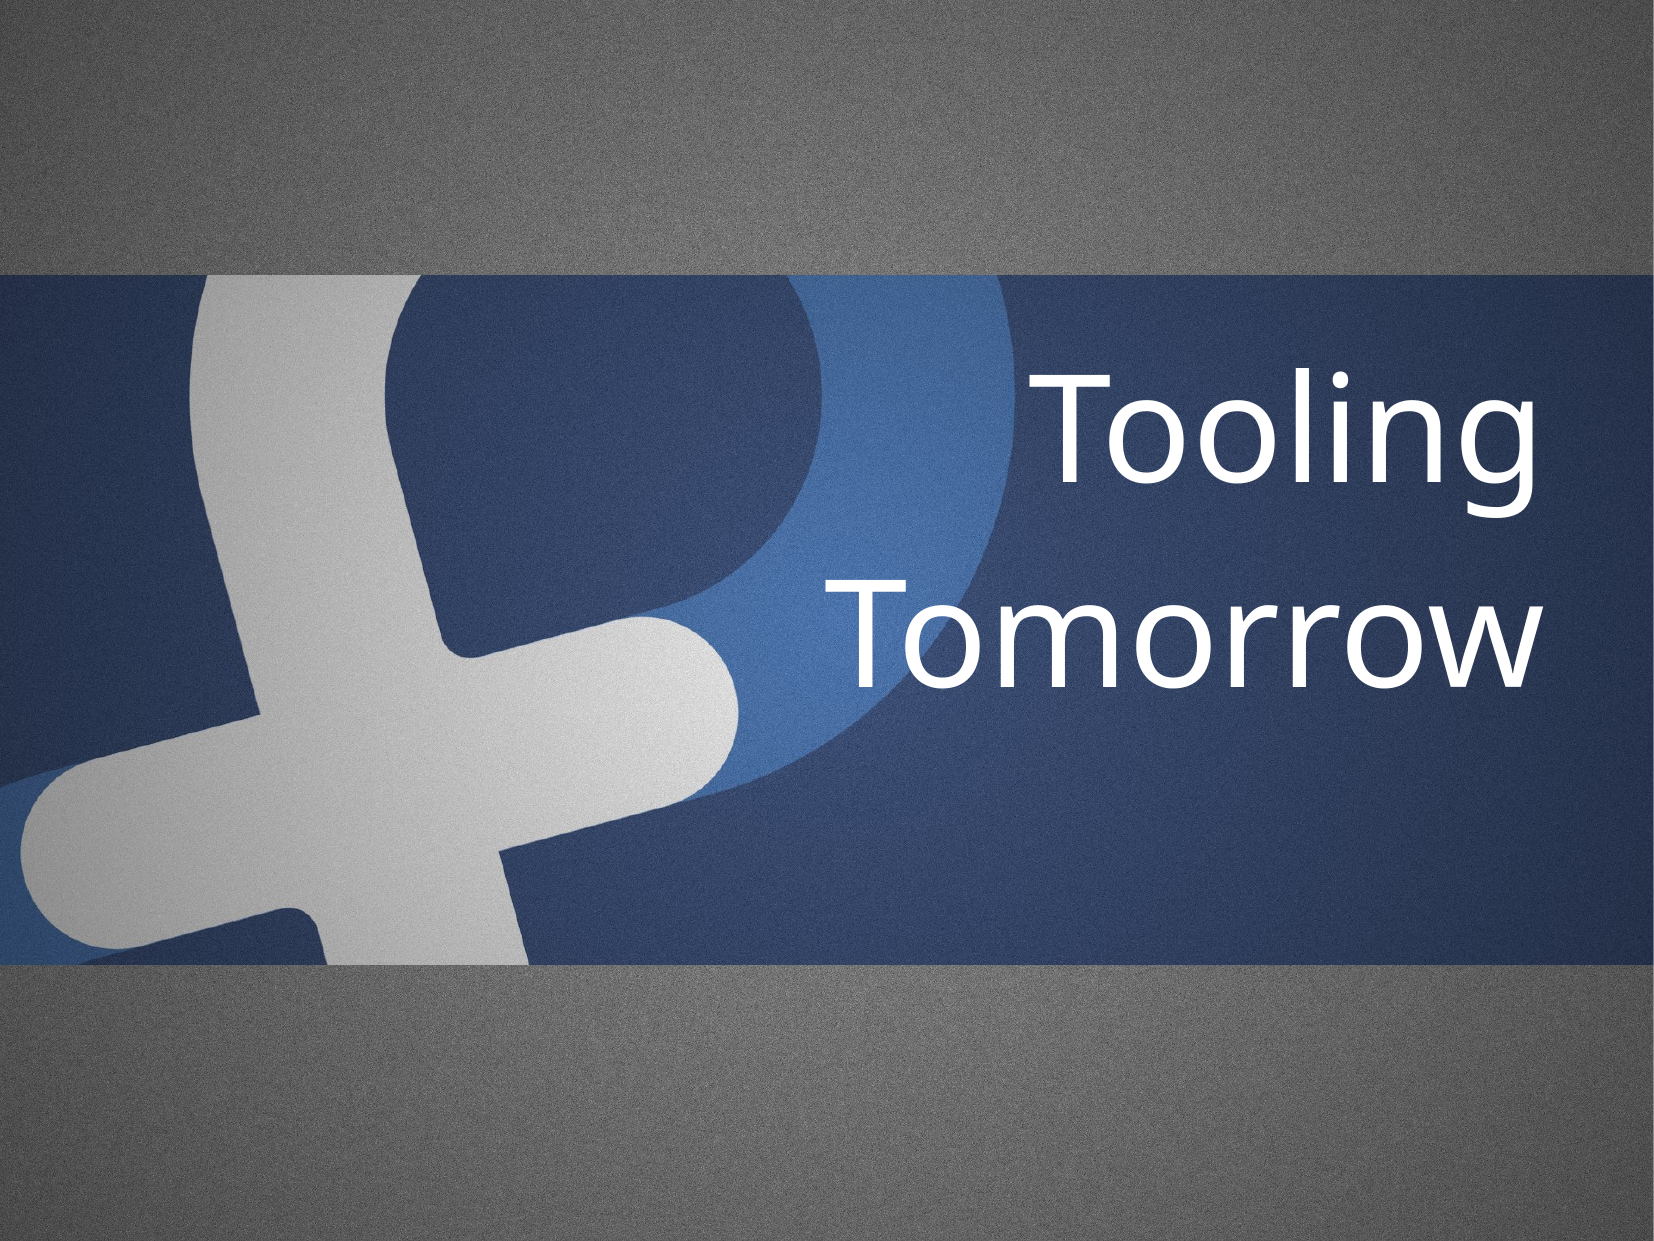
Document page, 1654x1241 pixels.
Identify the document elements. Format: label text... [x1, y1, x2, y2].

text_box Tooling Tomorrow [45, 315, 1561, 654]
picture [0, 0, 1654, 1241]
